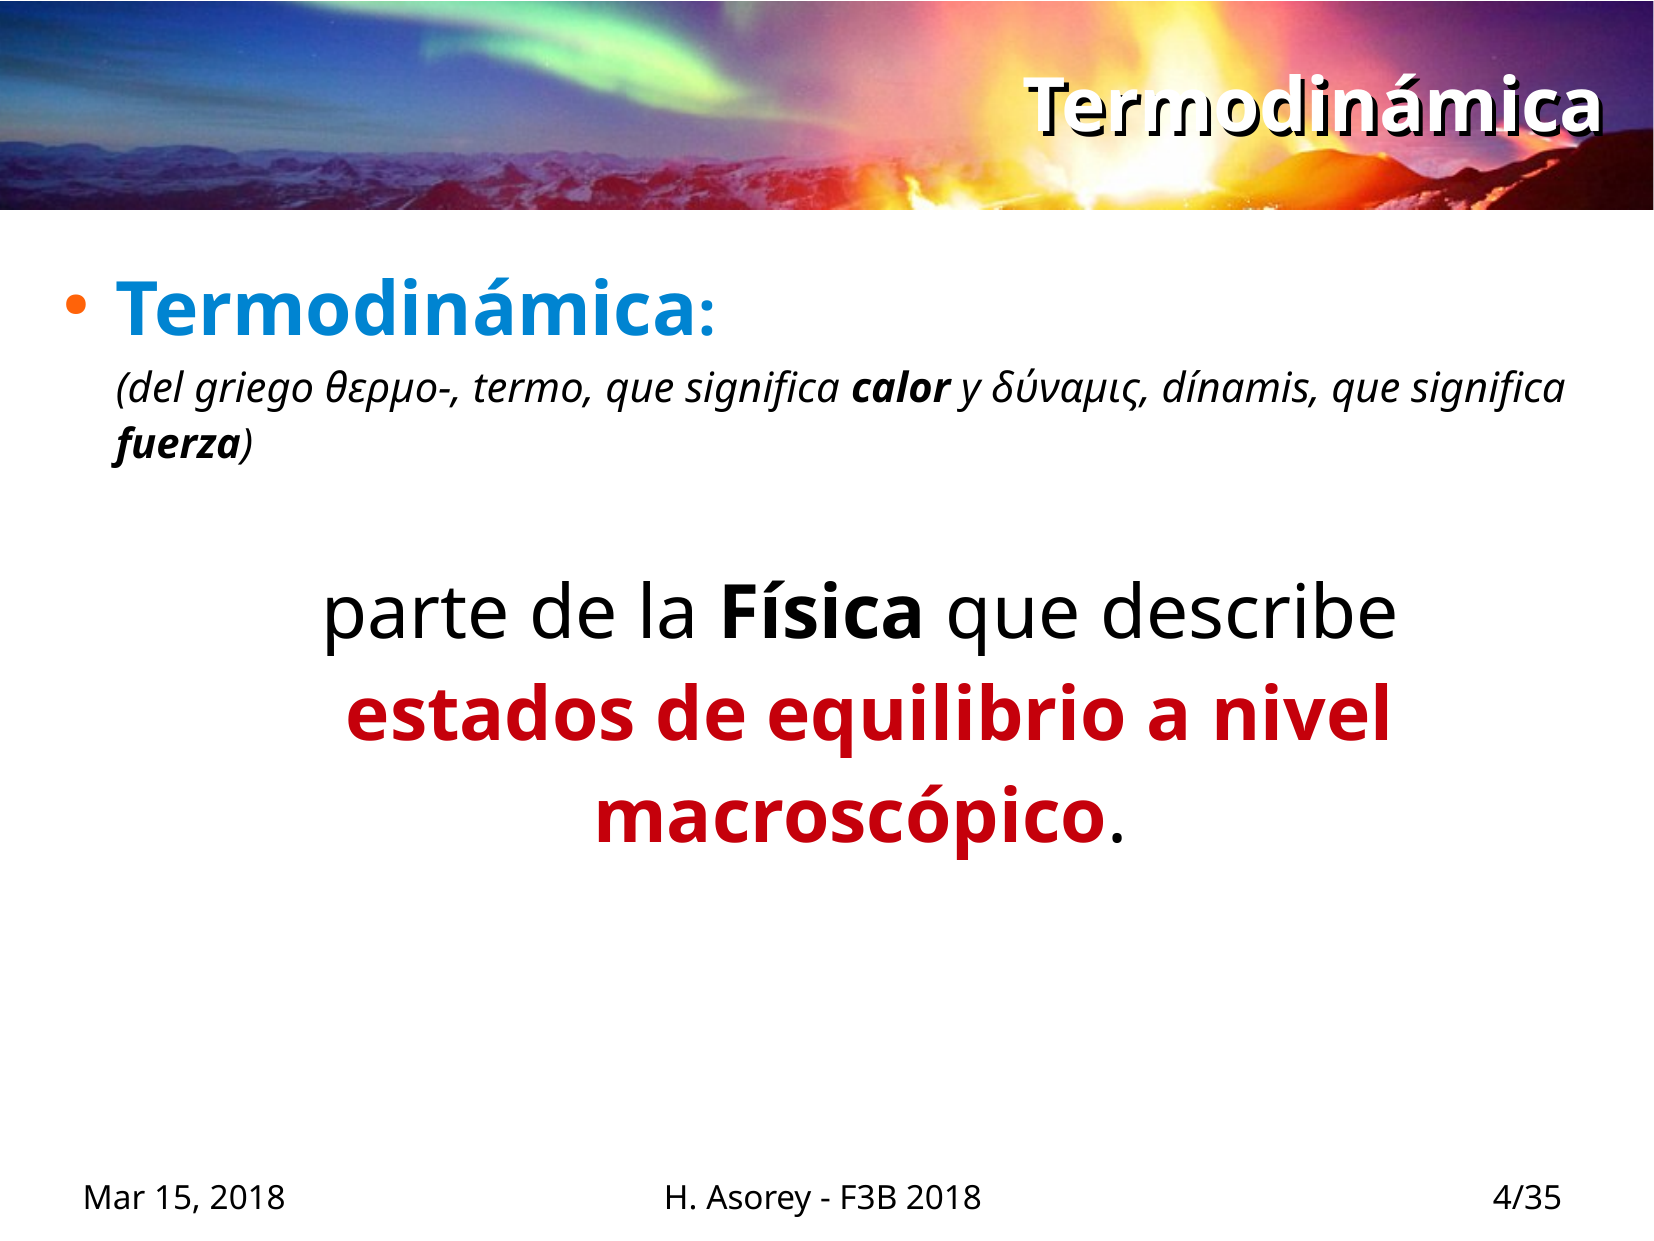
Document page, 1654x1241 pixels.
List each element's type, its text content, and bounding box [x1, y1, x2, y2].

picture [0, 1, 1654, 210]
list Termodinámica: (del griego θερμo-, termo, que significa calor y δύναμις, dínamis, que significa fuerza) parte de la Física que describe estados de equilibrio a nivel macroscópico. [45, 255, 1606, 1156]
title Termodinámica [45, 15, 1606, 191]
